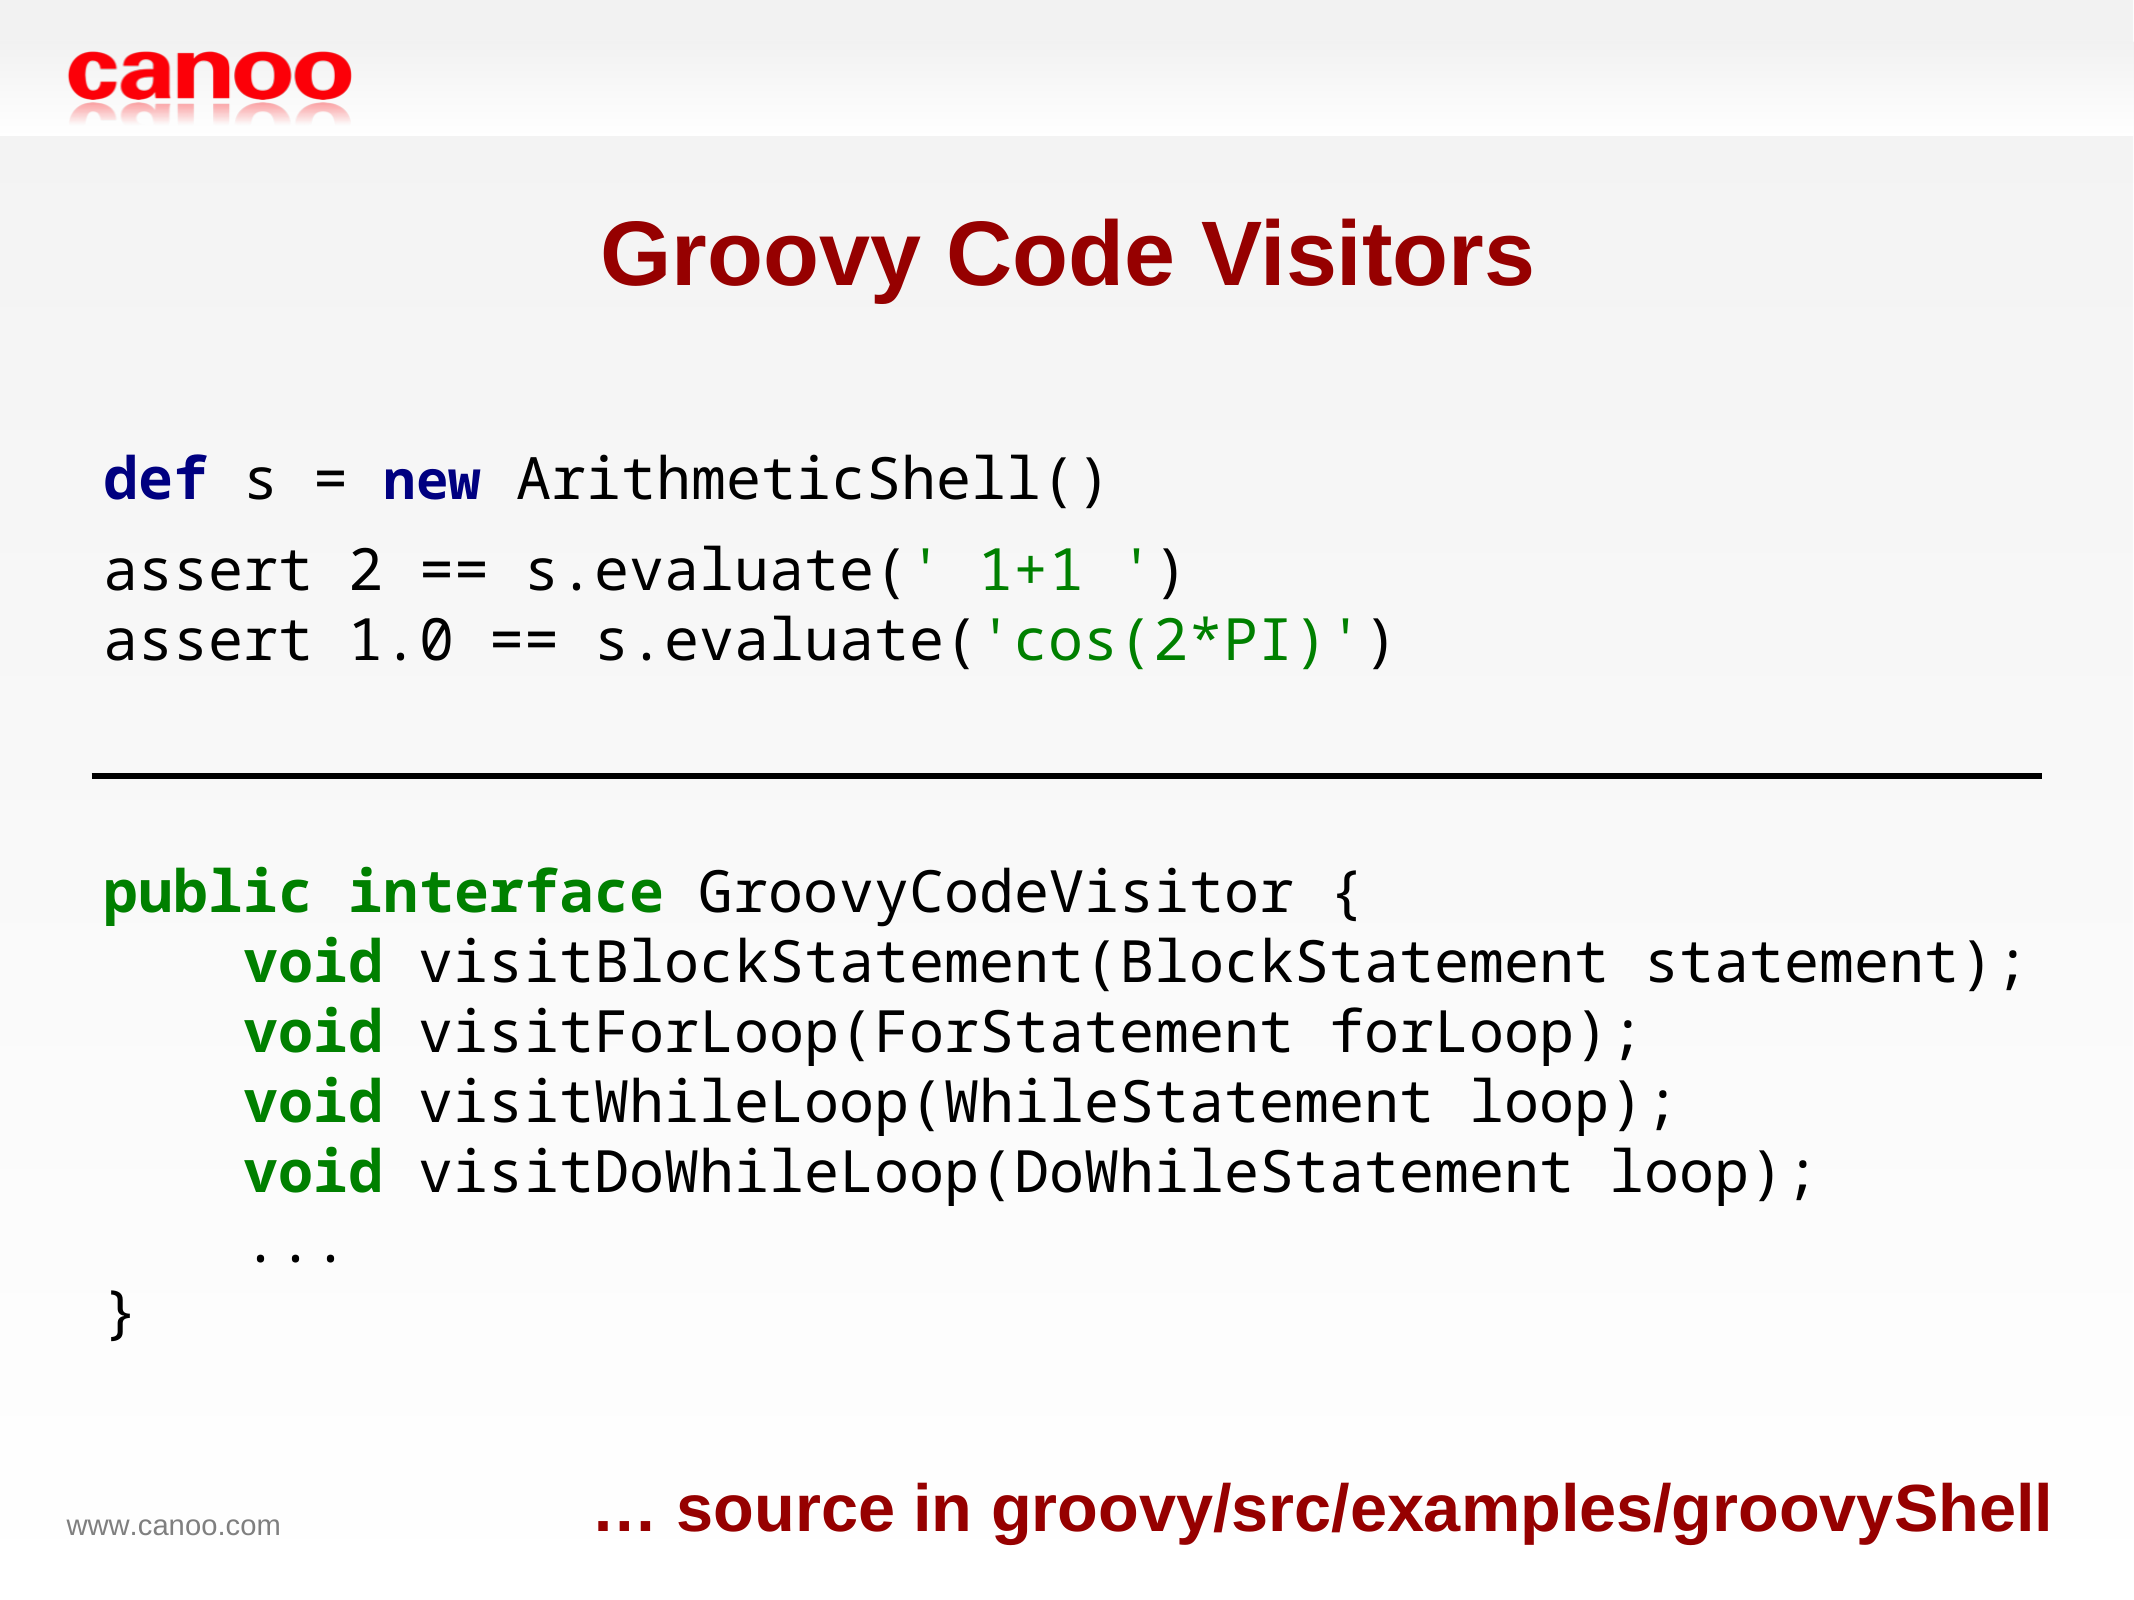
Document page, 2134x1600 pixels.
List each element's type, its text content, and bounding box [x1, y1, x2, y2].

subtitle def s = new ArithmeticShell() assert 2 == s.evaluate(' 1+1 ') assert 1.0 == s.evaluate('cos(2*PI)') public interface GroovyCodeVisitor { void visitBlockStatement(BlockStatement statement); void visitForLoop(ForStatement forLoop); void visitWhileLoop(WhileStatement loop); void visitDoWhileLoop(DoWhileStatement loop); ... } [103, 779, 2030, 1414]
title … source in groovy/src/examples/groovyShell [49, 1450, 2063, 1560]
picture [65, 48, 353, 154]
title Groovy Code Visitors [62, 185, 2075, 313]
subtitle def s = new ArithmeticShell() assert 2 == s.evaluate(' 1+1 ') assert 1.0 == s.evaluate('cos(2*PI)') public interface GroovyCodeVisitor { void visitBlockStatement(BlockStatement statement); void visitForLoop(ForStatement forLoop); void visitWhileLoop(WhileStatement loop); void visitDoWhileLoop(DoWhileStatement loop); ... } [103, 371, 2030, 773]
